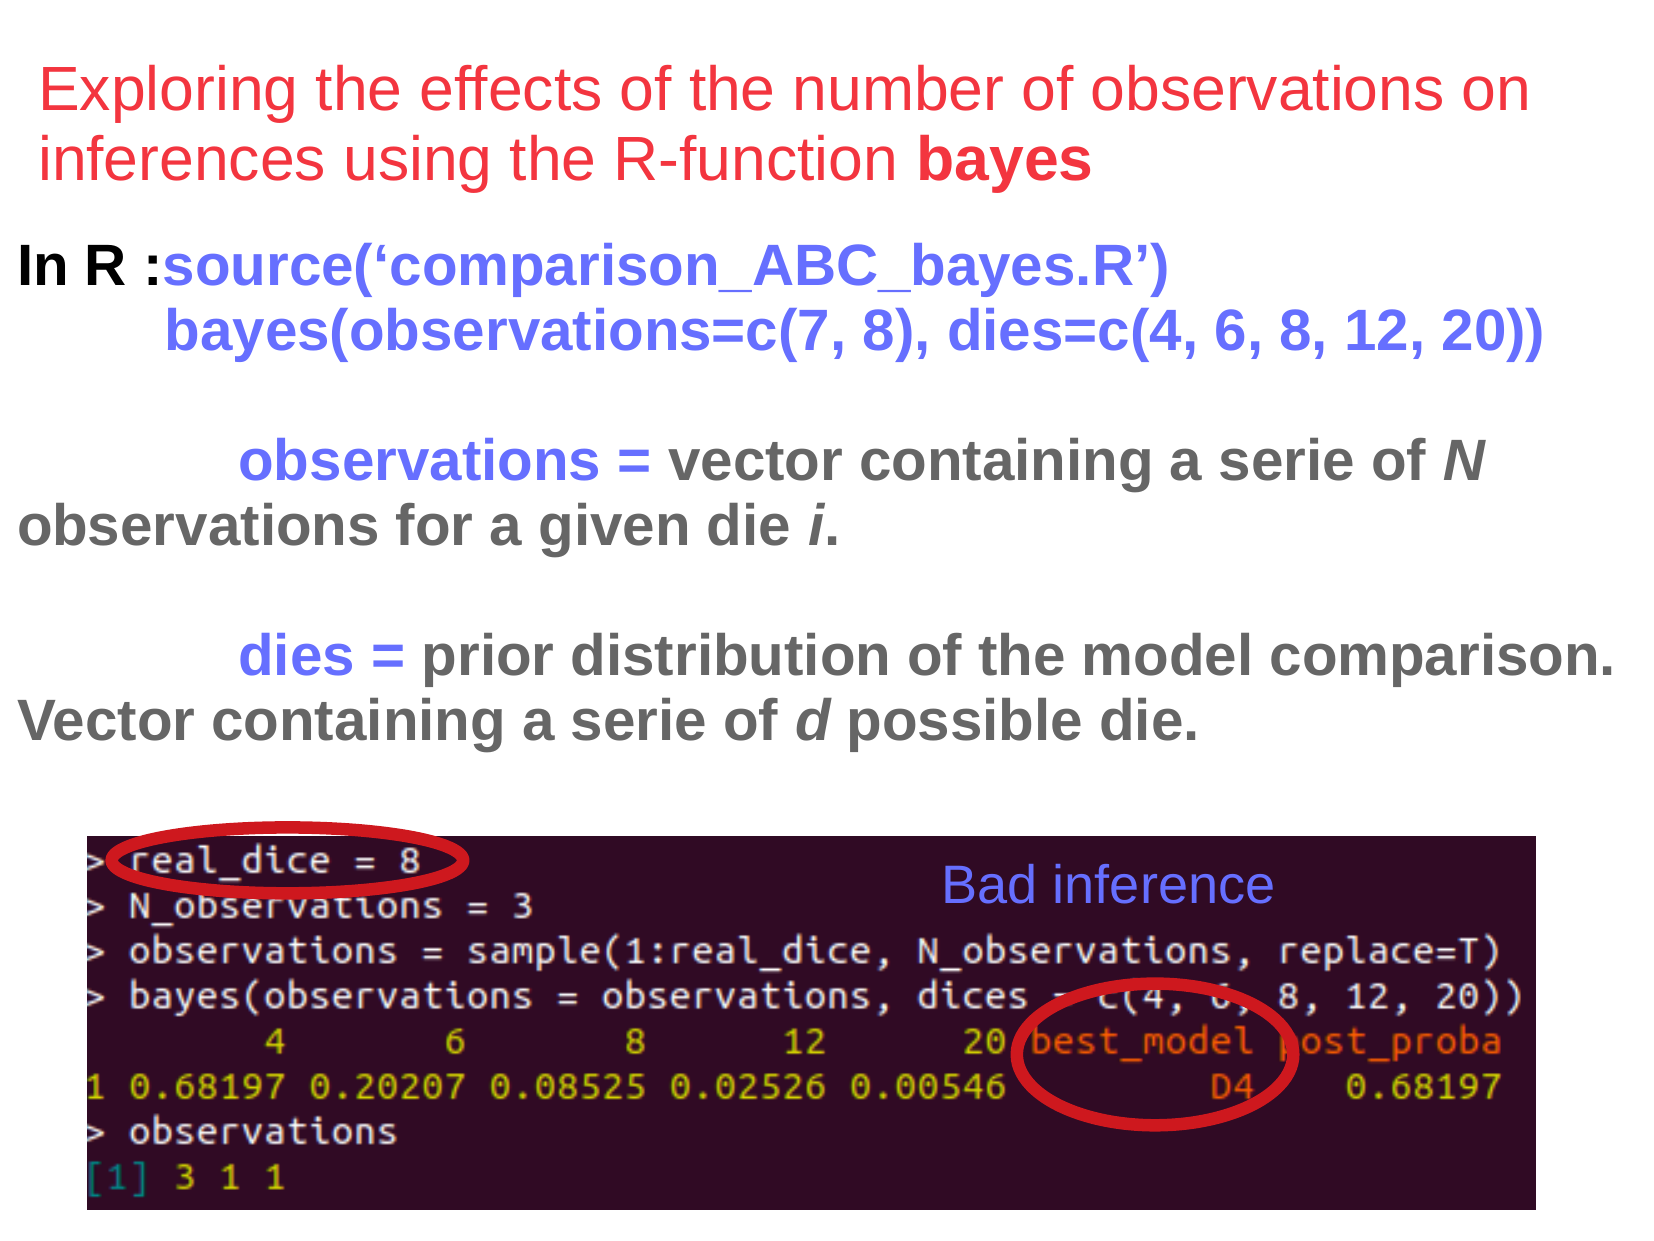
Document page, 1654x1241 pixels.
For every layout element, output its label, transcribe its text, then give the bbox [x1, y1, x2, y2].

text_box In R :source(‘comparison_ABC_bayes.R’) bayes(observations=c(7, 8), dies=c(4, 6, 8, 12, 20)) observations = vector containing a serie of N observations for a given die i. dies = prior distribution of the model comparison. Vector containing a serie of d possible die. [2, 225, 1650, 826]
text_box Bad inference [926, 847, 1292, 923]
picture [119, 836, 456, 887]
text_box Exploring the effects of the number of observations on inferences using the R-function bayes [23, 46, 1647, 201]
picture [87, 836, 1536, 1210]
